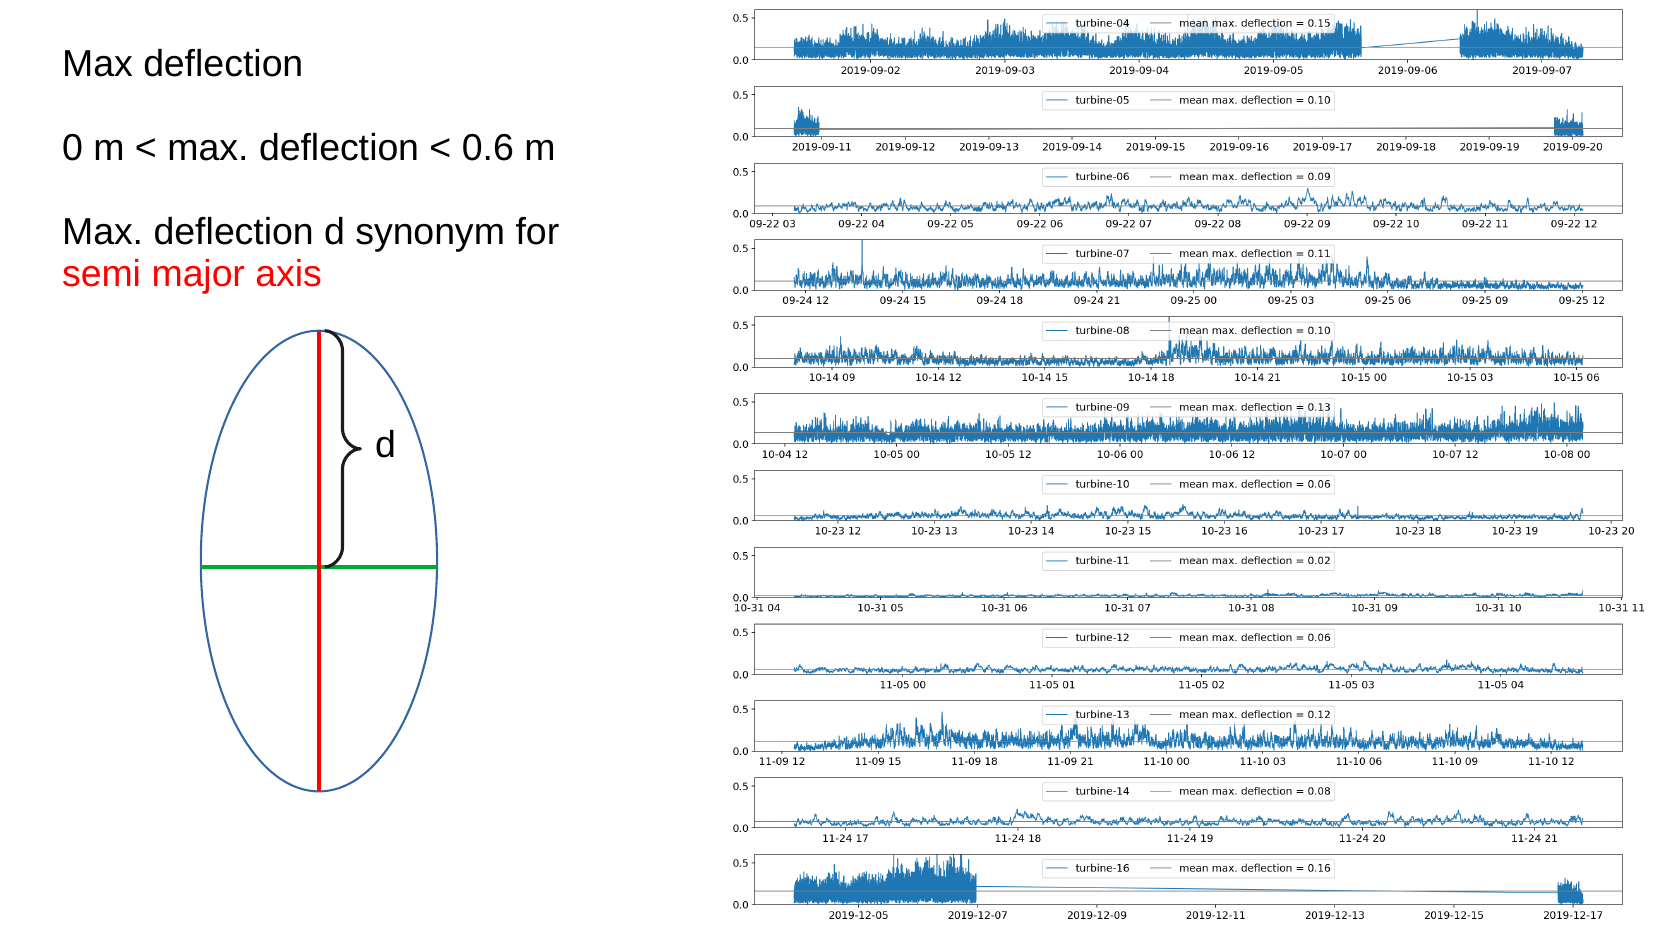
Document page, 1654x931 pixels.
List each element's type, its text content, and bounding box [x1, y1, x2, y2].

text_box d [360, 415, 396, 473]
text_box Max deflection 0 m < max. deflection < 0.6 m Max. deflection d synonym for semi major axis [47, 35, 697, 303]
picture [723, 0, 1654, 931]
